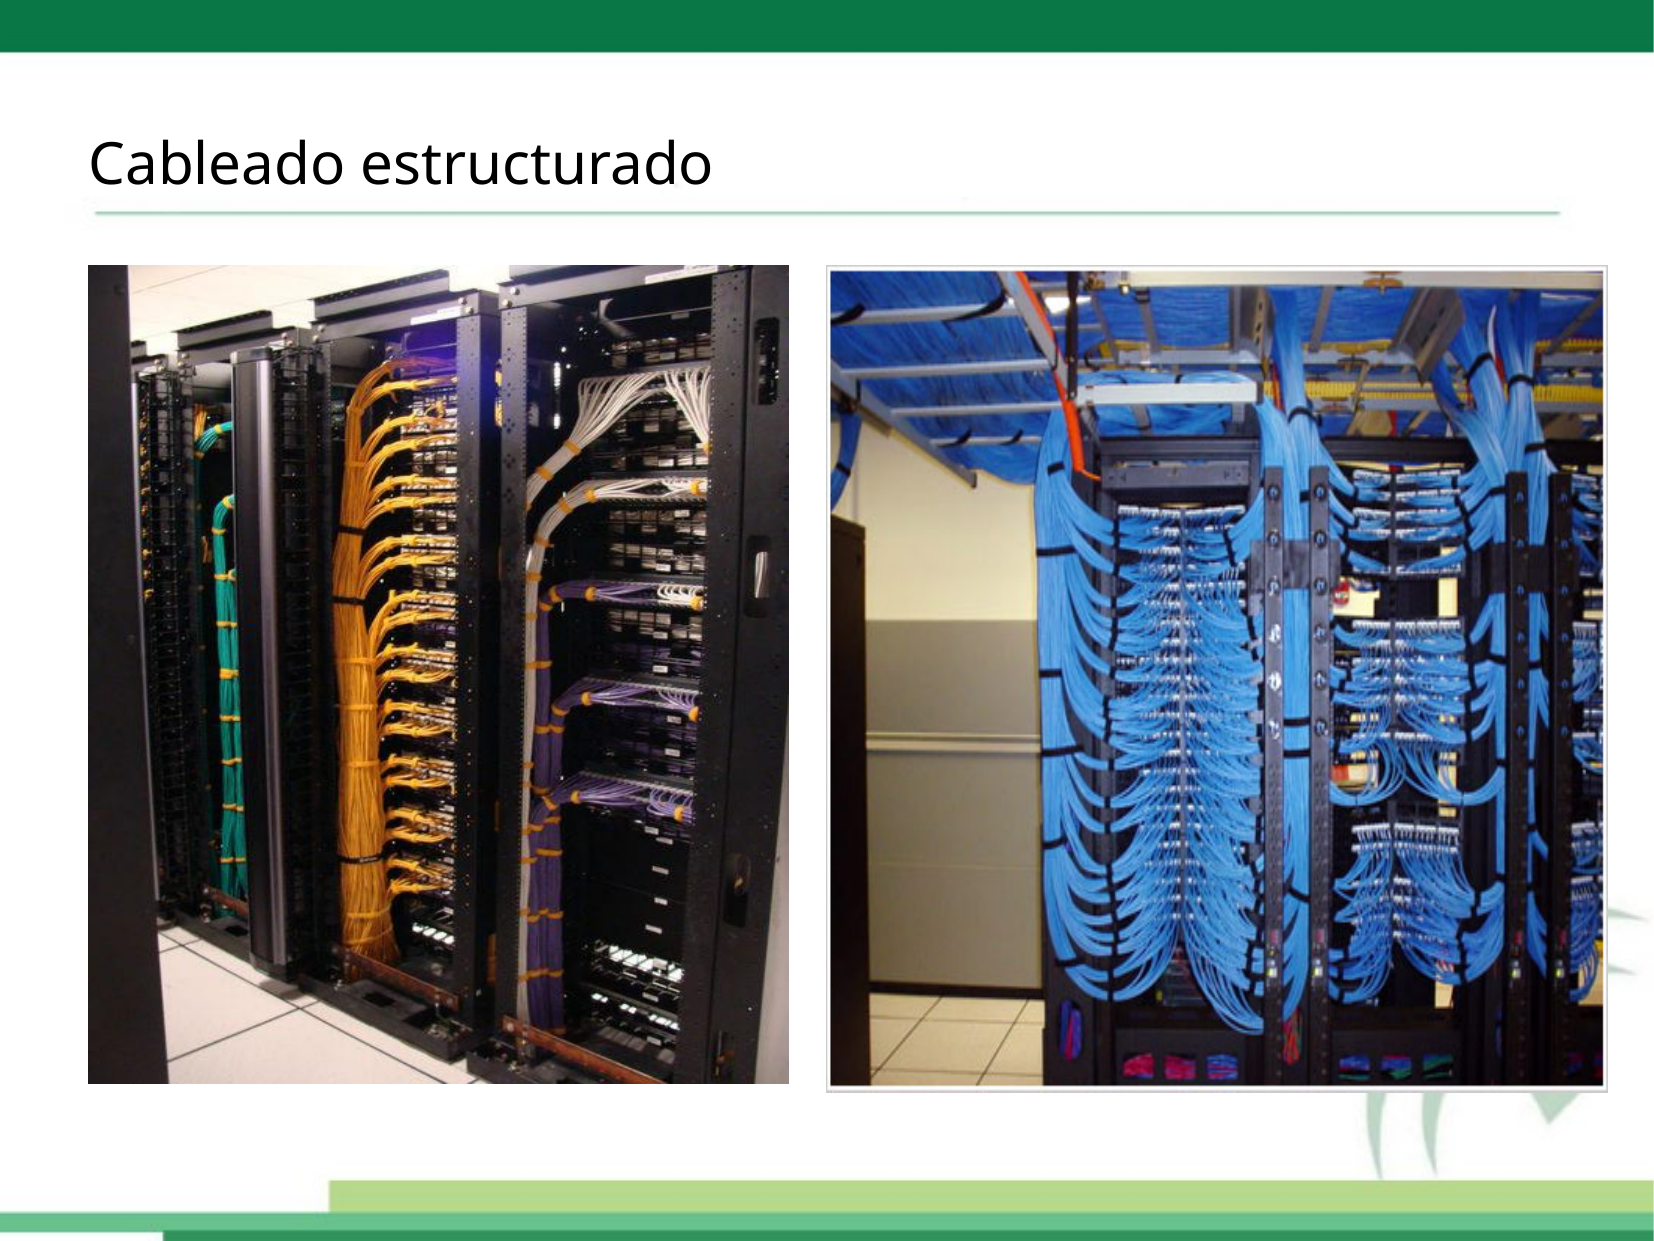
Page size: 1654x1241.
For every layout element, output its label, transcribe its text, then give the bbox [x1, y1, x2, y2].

picture [0, 0, 1654, 1241]
title Cableado estructurado [88, 66, 1577, 259]
